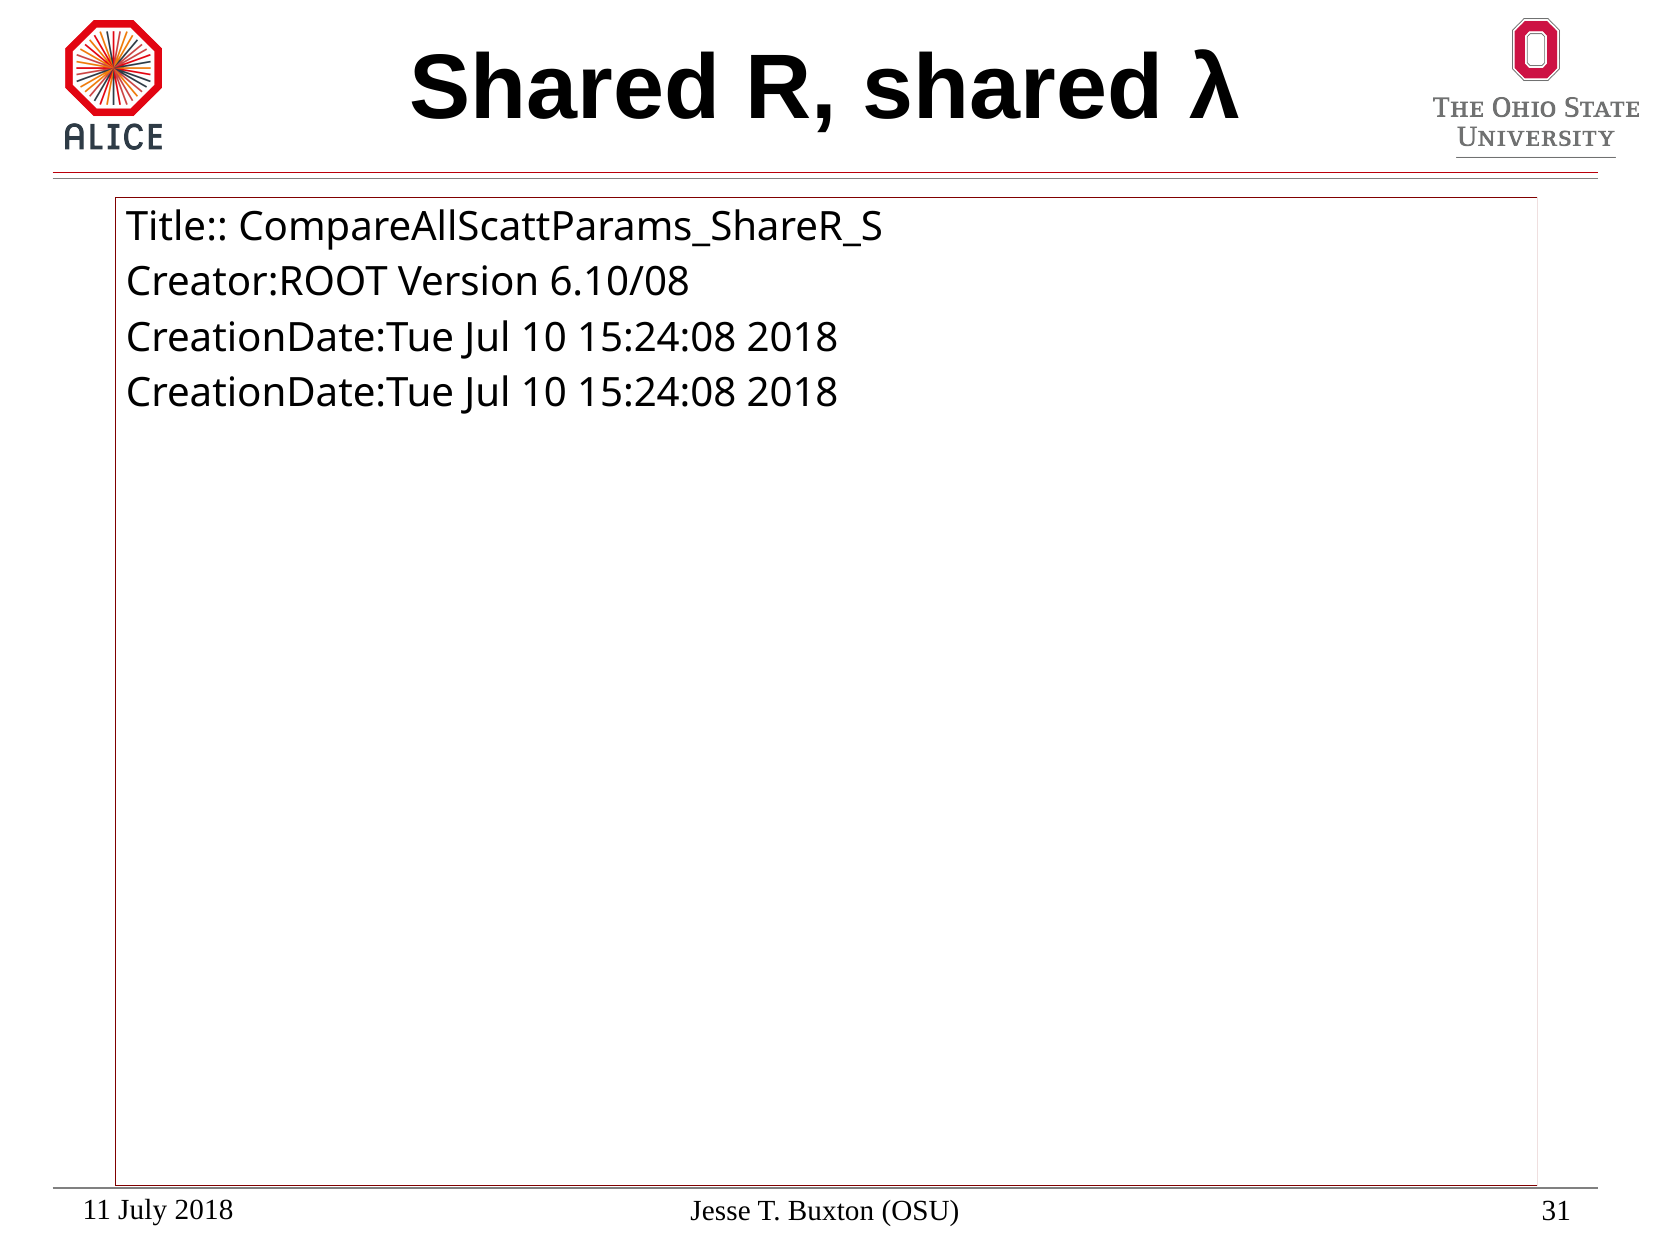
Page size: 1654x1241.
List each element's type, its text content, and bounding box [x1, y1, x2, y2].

picture [112, 195, 1538, 1186]
title Shared R, shared λ [137, 1, 1513, 172]
picture [1513, 5, 1642, 171]
picture [65, 20, 137, 150]
